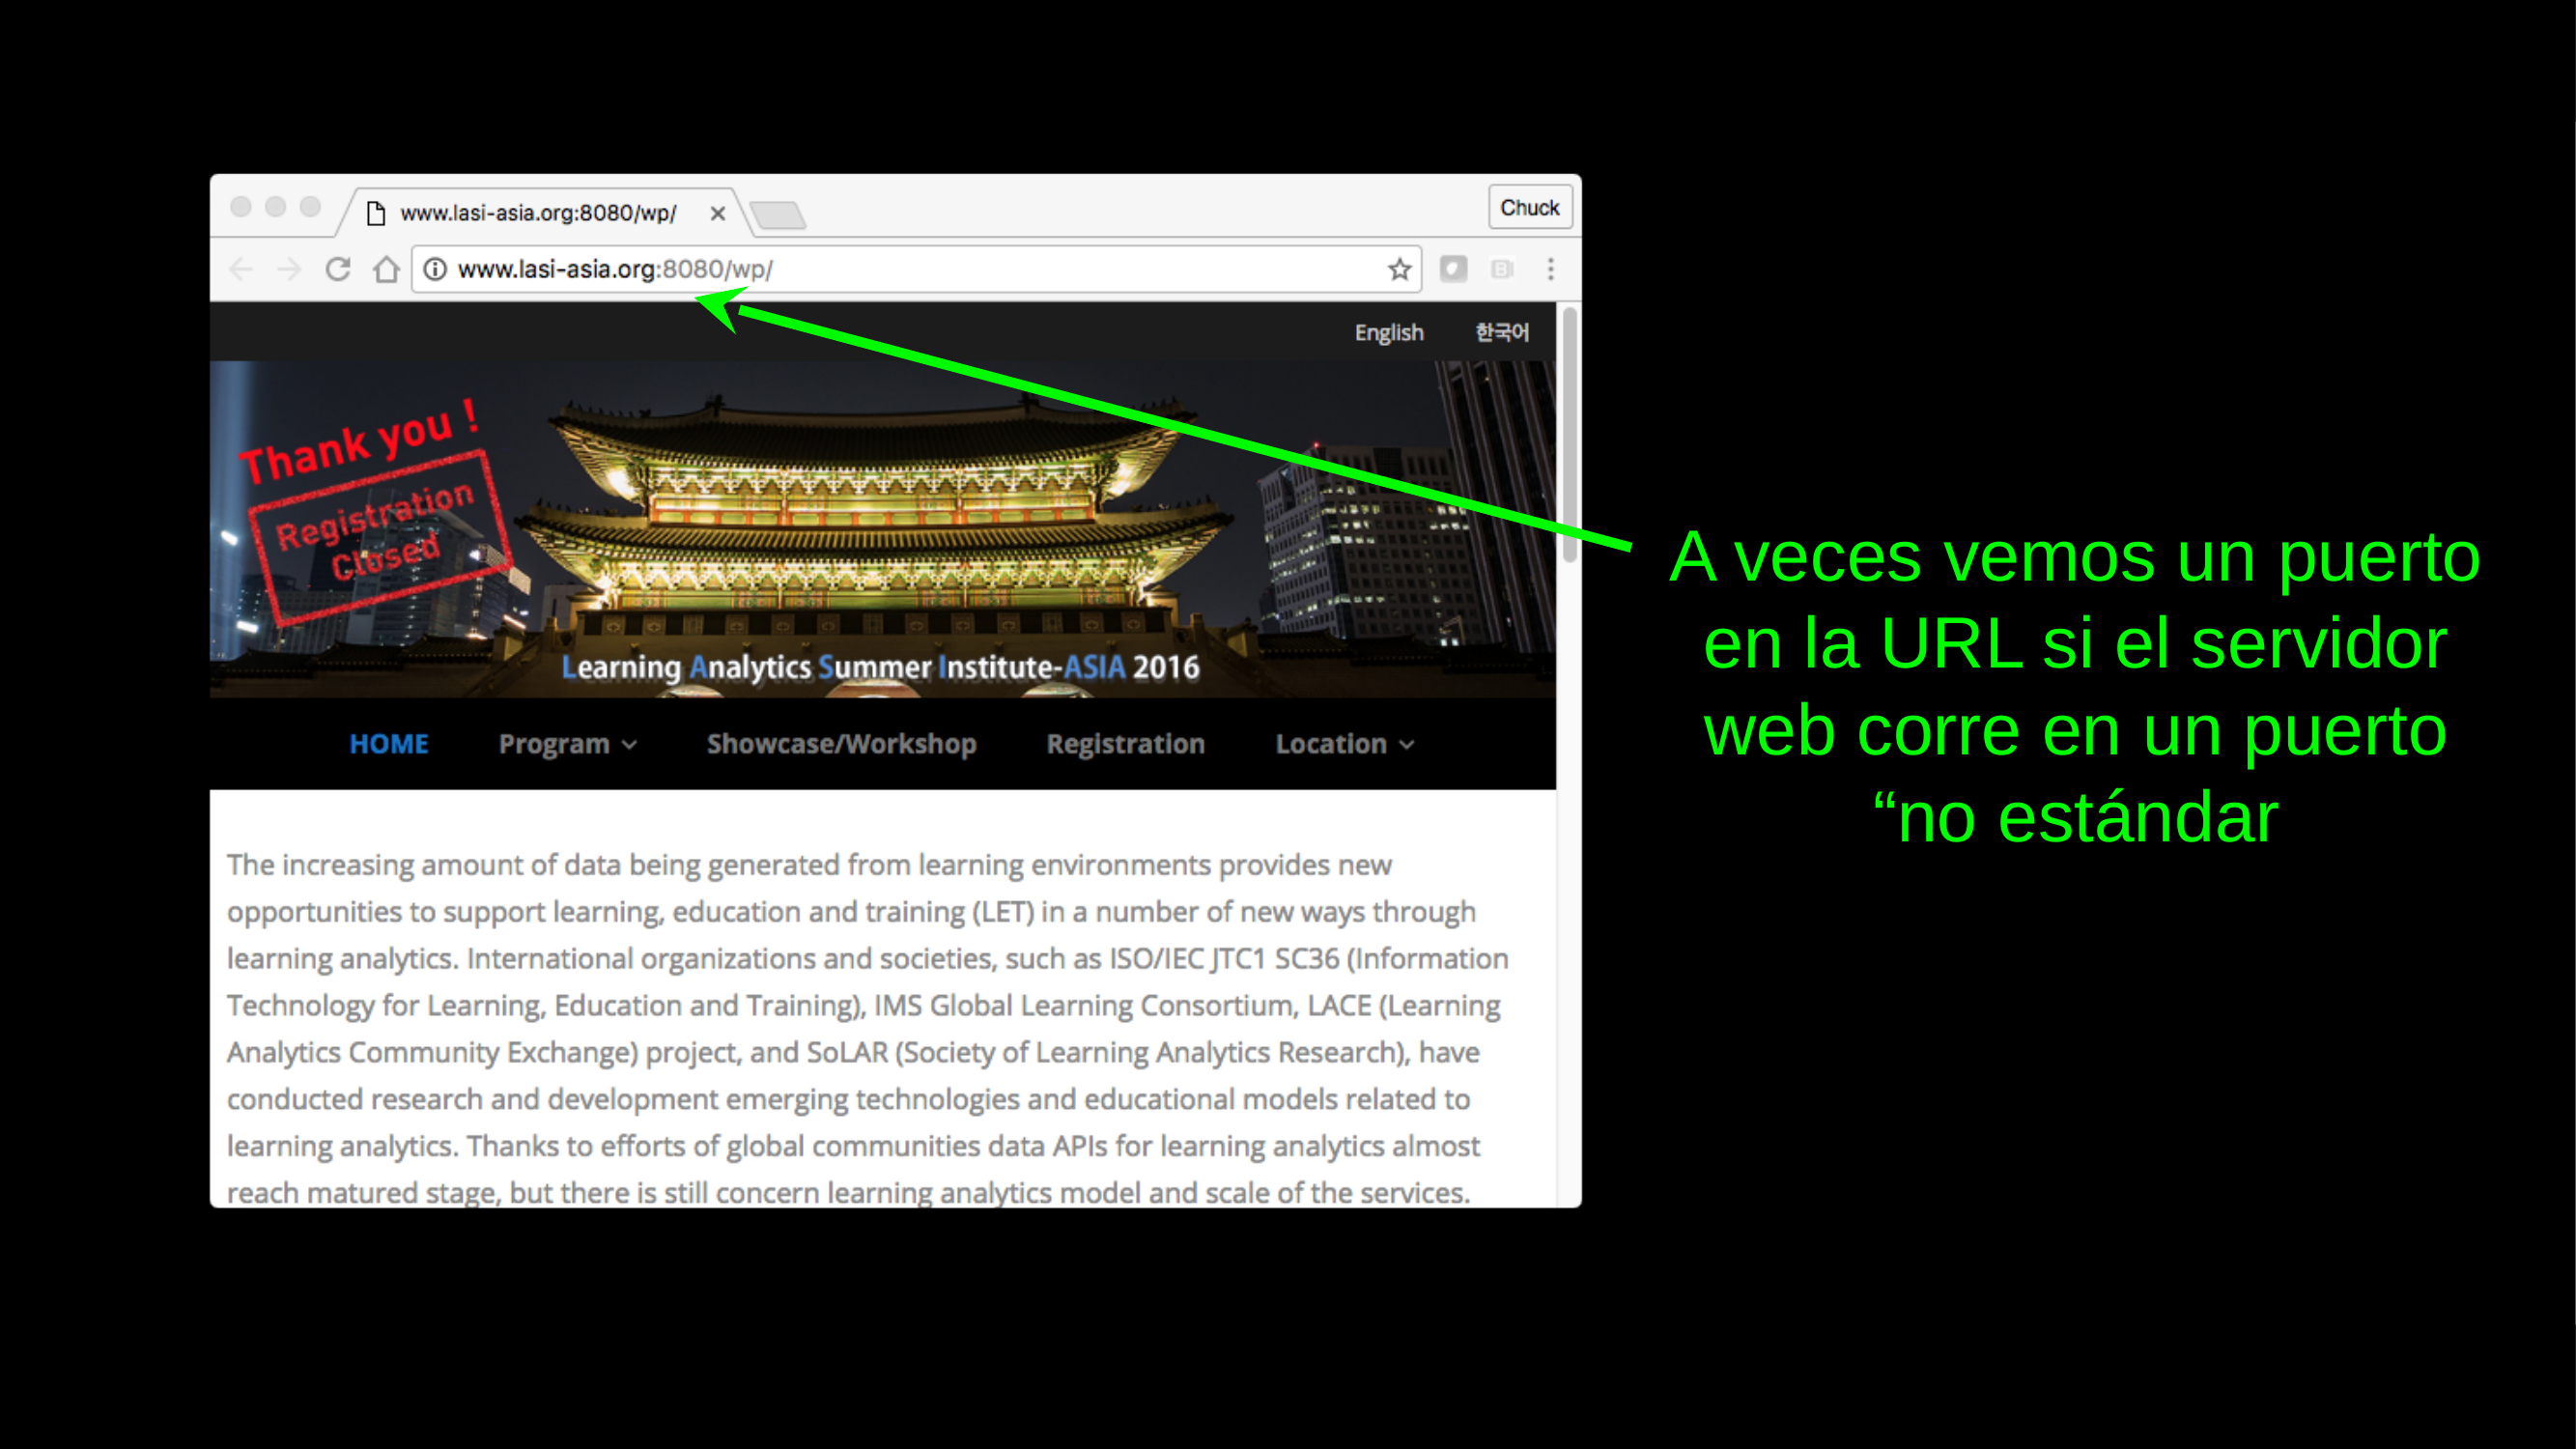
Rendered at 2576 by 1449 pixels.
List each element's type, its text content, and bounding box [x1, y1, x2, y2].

picture [137, 115, 1656, 1295]
text_box A veces vemos un puerto en la URL si el servidor web corre en un puerto “no estándar [1655, 455, 2499, 909]
